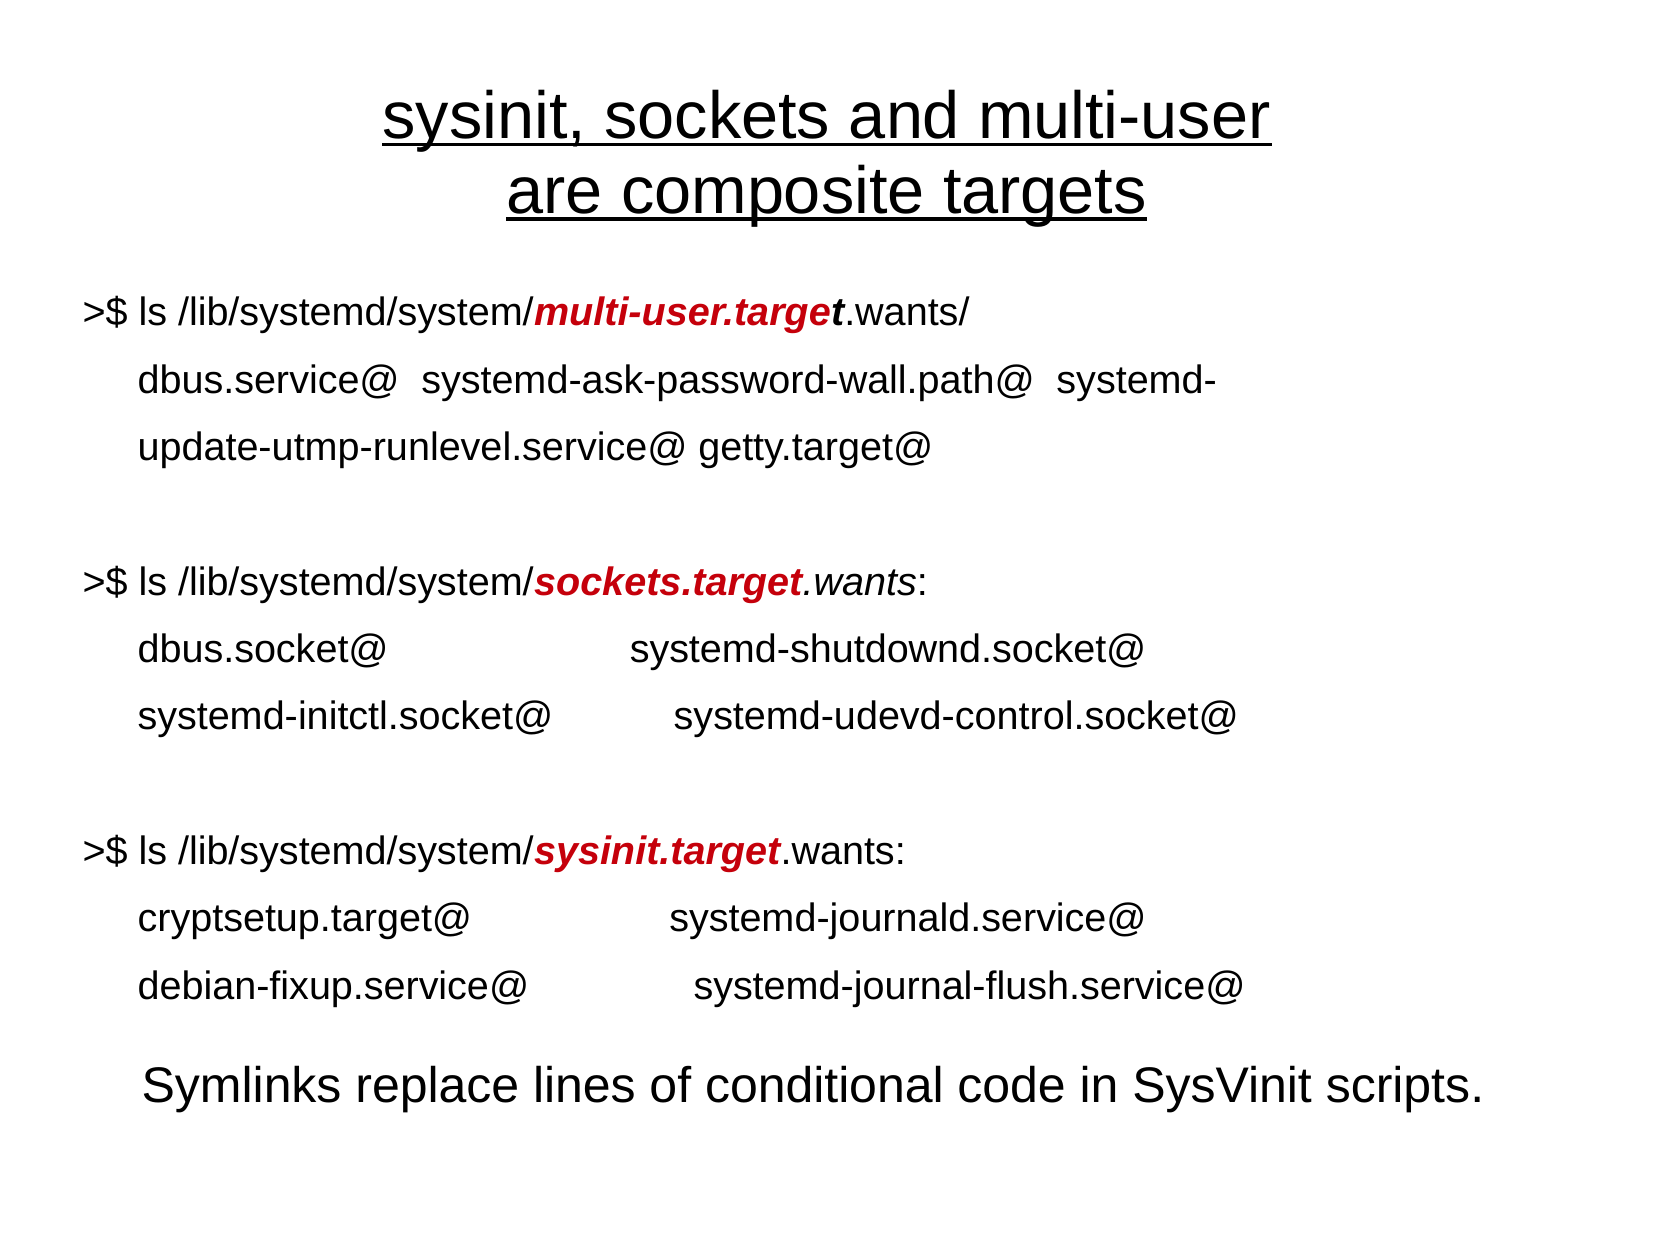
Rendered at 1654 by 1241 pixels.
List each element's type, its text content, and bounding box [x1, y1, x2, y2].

list >$ ls /lib/systemd/system/multi-user.target.wants/ dbus.service@ systemd-ask-password-wall.path@ systemd- update-utmp-runlevel.service@ getty.target@ >$ ls /lib/systemd/system/sockets.target.wants: dbus.socket@ systemd-shutdownd.socket@ systemd-initctl.socket@ systemd-udevd-control.socket@ >$ ls /lib/systemd/system/sysinit.target.wants: cryptsetup.target@ systemd-journald.service@ debian-fixup.service@ systemd-journal-flush.service@ [82, 290, 1571, 1010]
title sysinit, sockets and multi-user are composite targets [82, 49, 1571, 257]
text_box Symlinks replace lines of conditional code in SysVinit scripts. [126, 1050, 1501, 1121]
